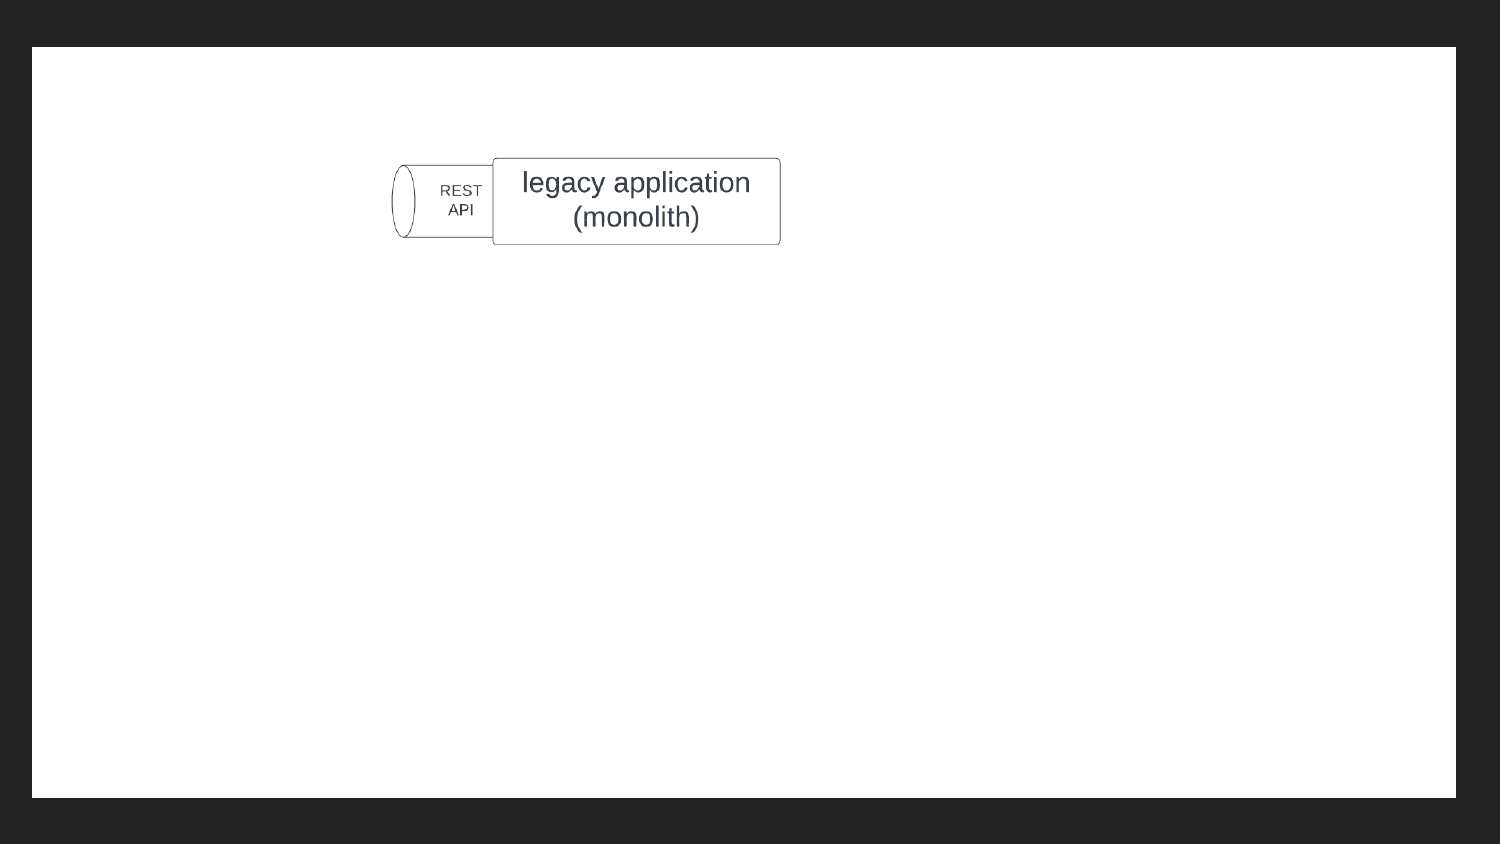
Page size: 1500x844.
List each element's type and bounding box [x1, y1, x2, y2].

picture [32, 47, 1456, 798]
